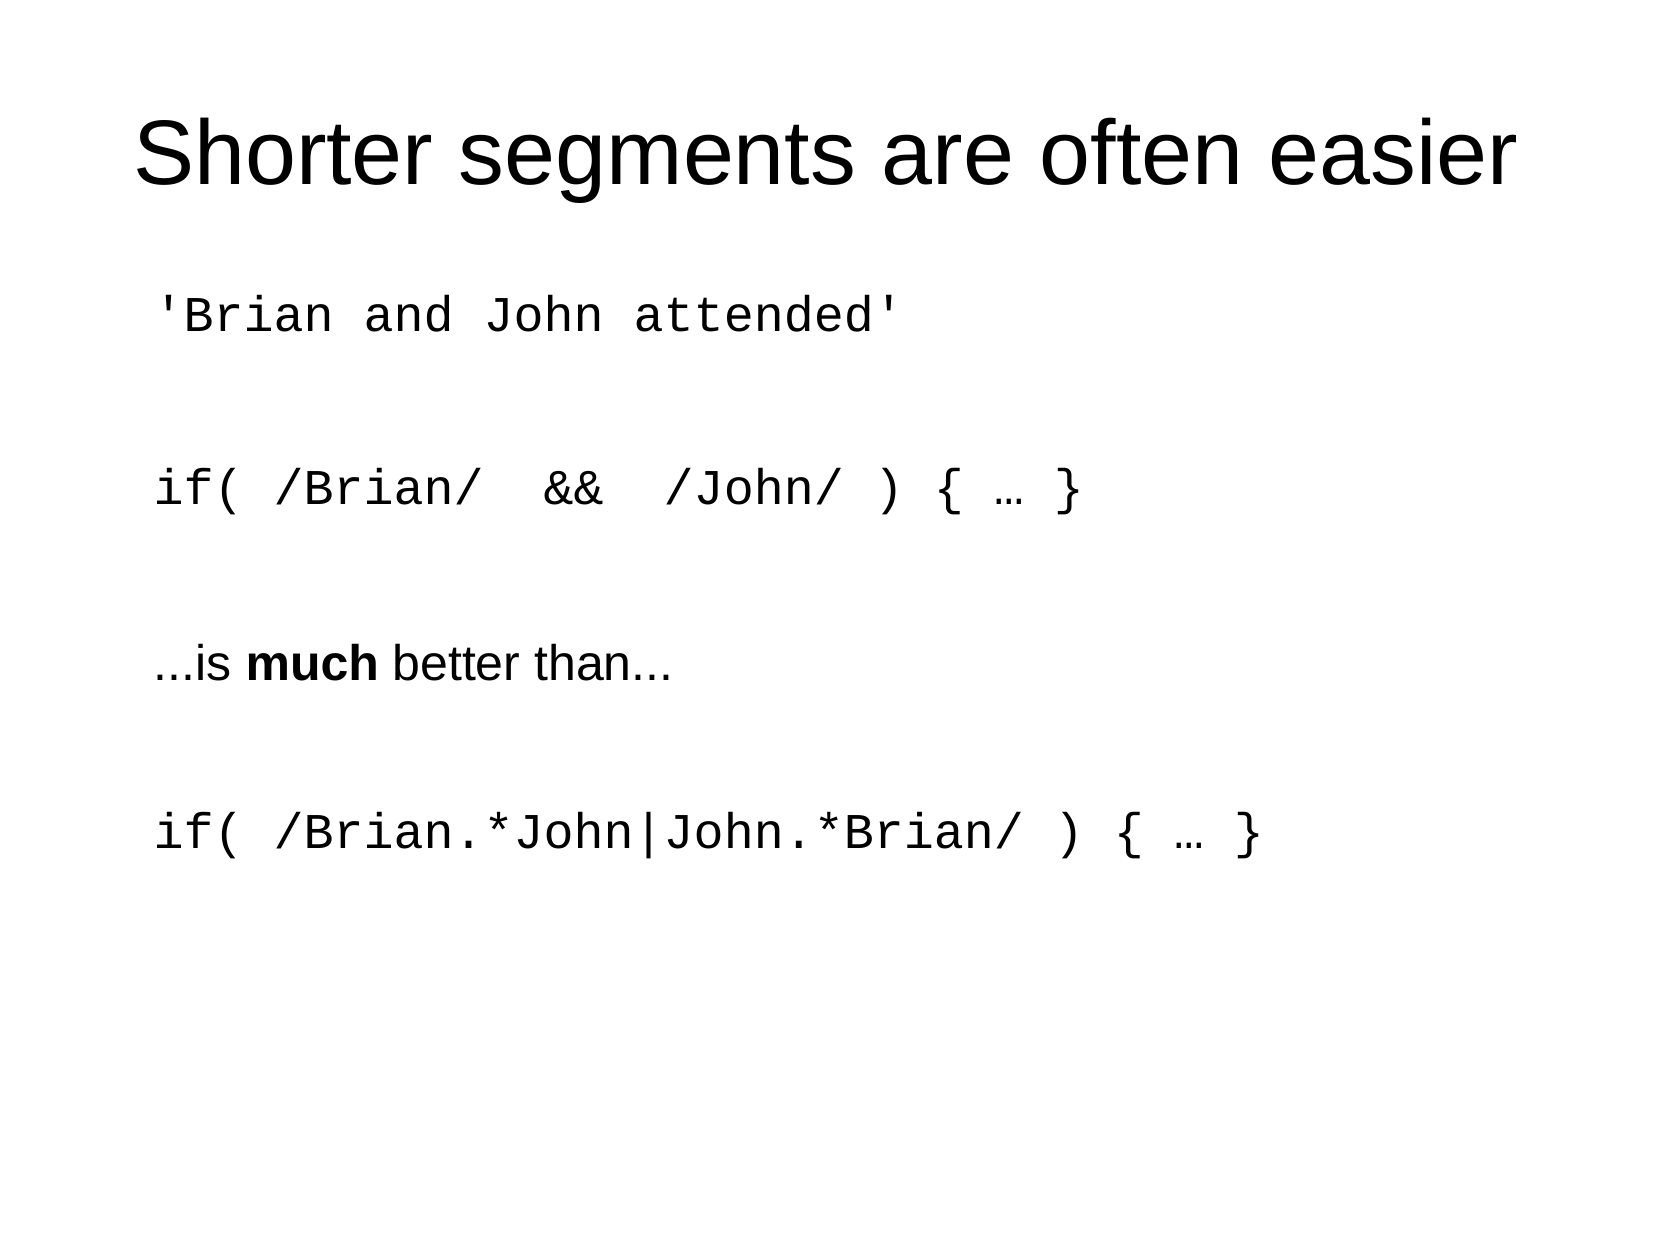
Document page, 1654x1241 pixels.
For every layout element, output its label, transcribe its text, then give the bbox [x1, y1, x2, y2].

list 'Brian and John attended' if( /Brian/ && /John/ ) { … } ...is much better than... if( /Brian.*John|John.*Brian/ ) { … } [82, 290, 1571, 1010]
title Shorter segments are often easier [82, 49, 1571, 257]
